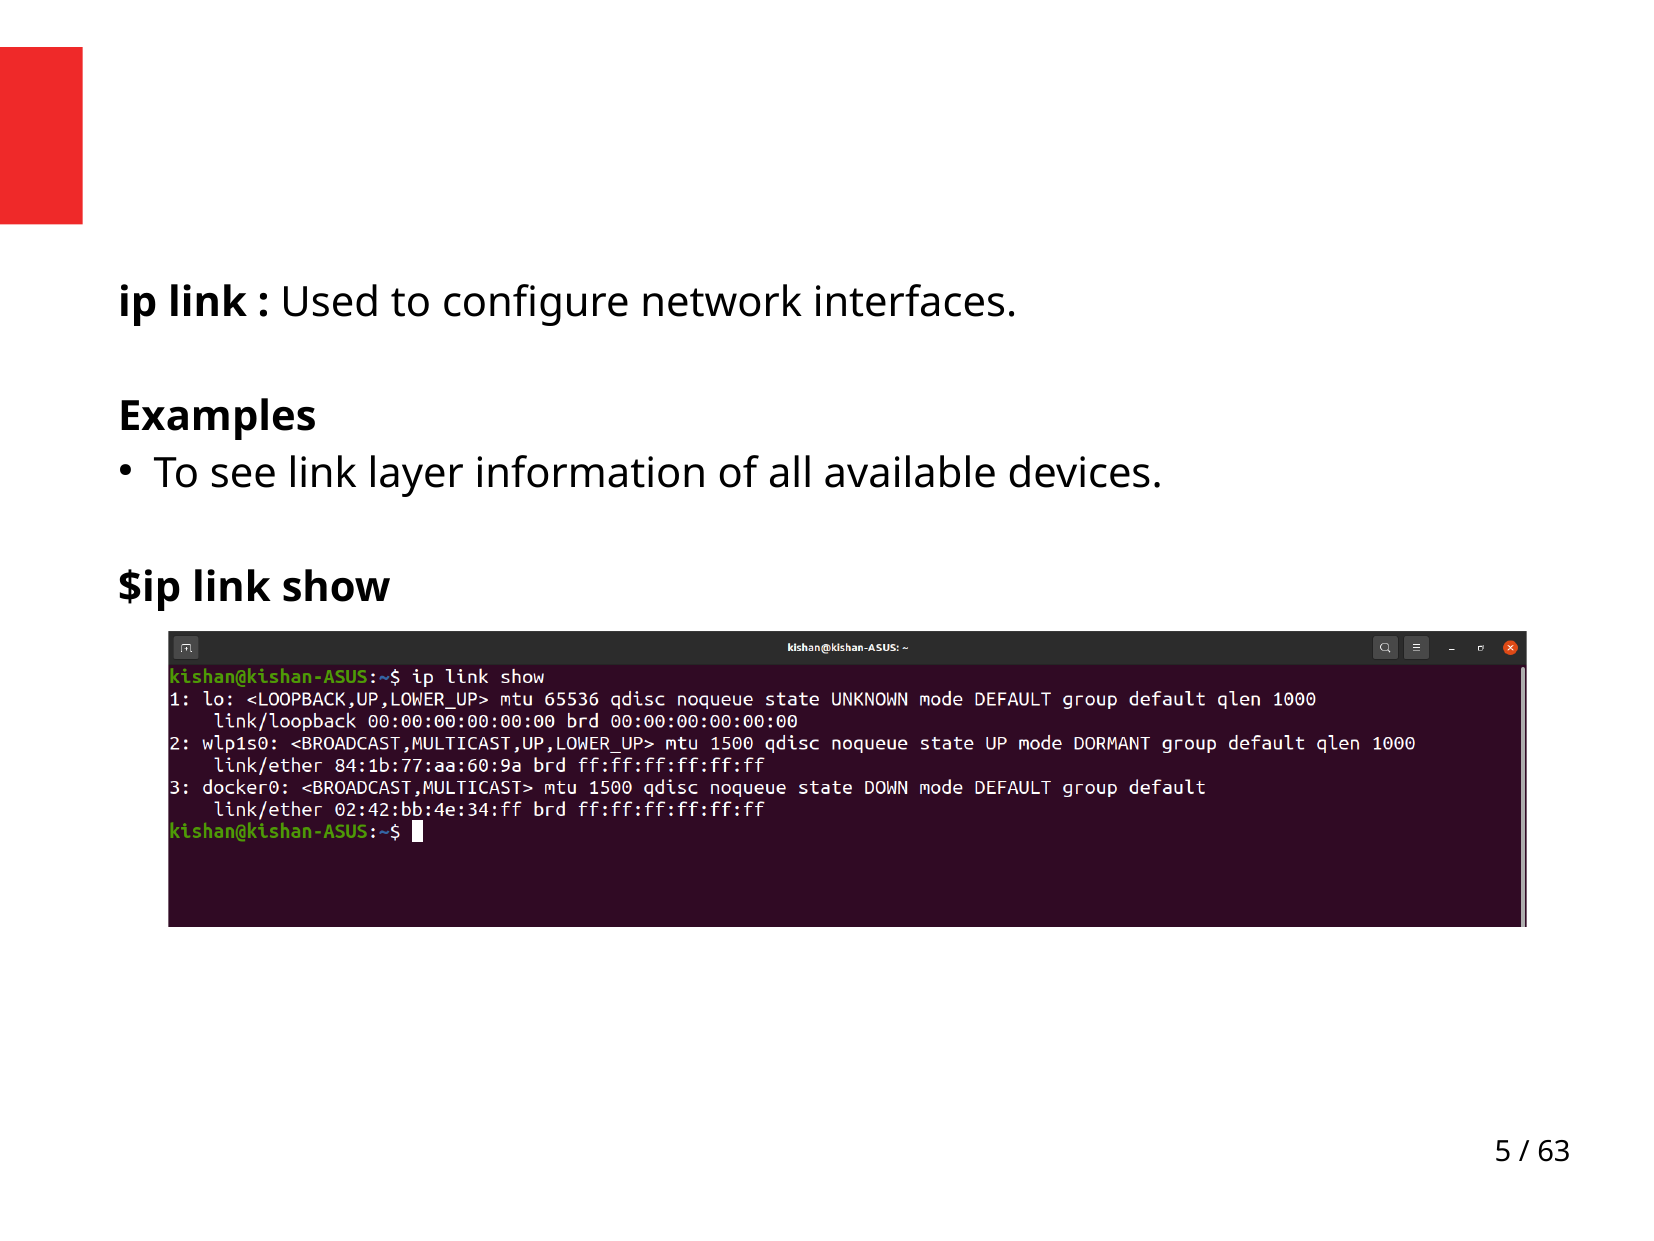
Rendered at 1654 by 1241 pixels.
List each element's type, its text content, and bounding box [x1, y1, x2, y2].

picture [168, 631, 1527, 927]
subtitle ip link : Used to configure network interfaces. Examples To see link layer information of all available devices. $ip link show [118, 271, 1536, 1074]
